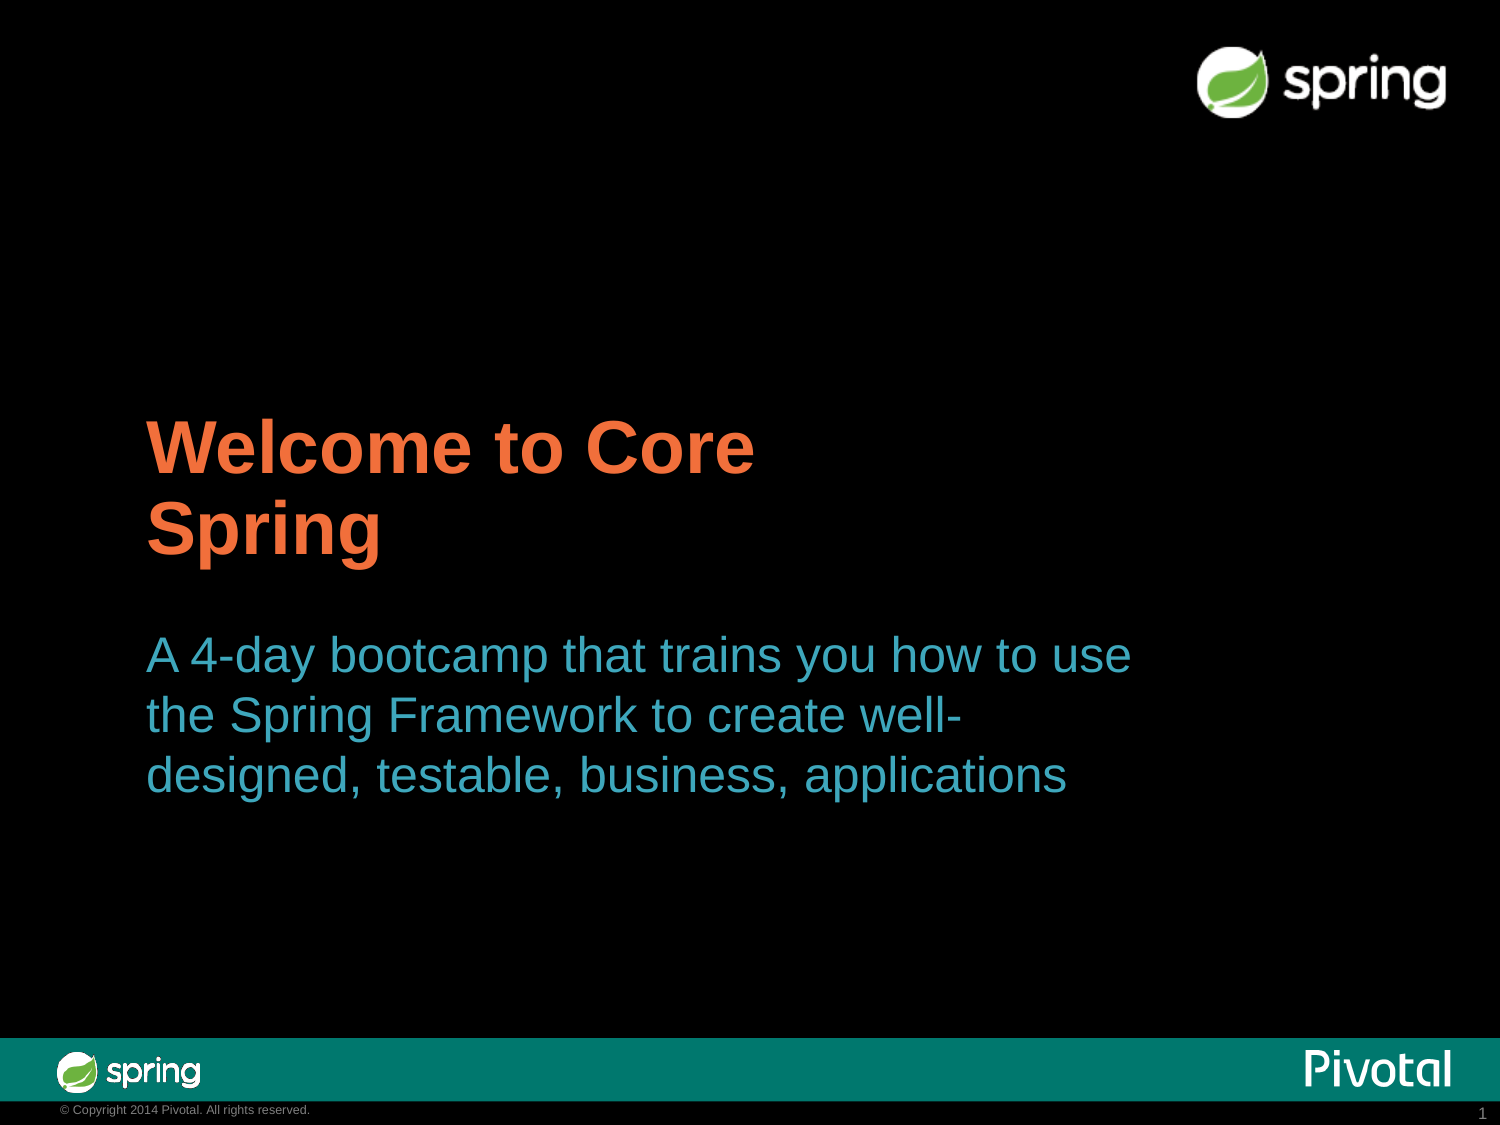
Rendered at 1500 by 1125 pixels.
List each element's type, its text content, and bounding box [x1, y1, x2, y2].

picture [1155, 28, 1465, 136]
text_box A 4-day bootcamp that trains you how to use the Spring Framework to create well-designed, testable, business, applications [146, 622, 1139, 803]
picture [1304, 1047, 1452, 1090]
title Welcome to Core Spring [146, 405, 866, 571]
picture [32, 1041, 210, 1103]
